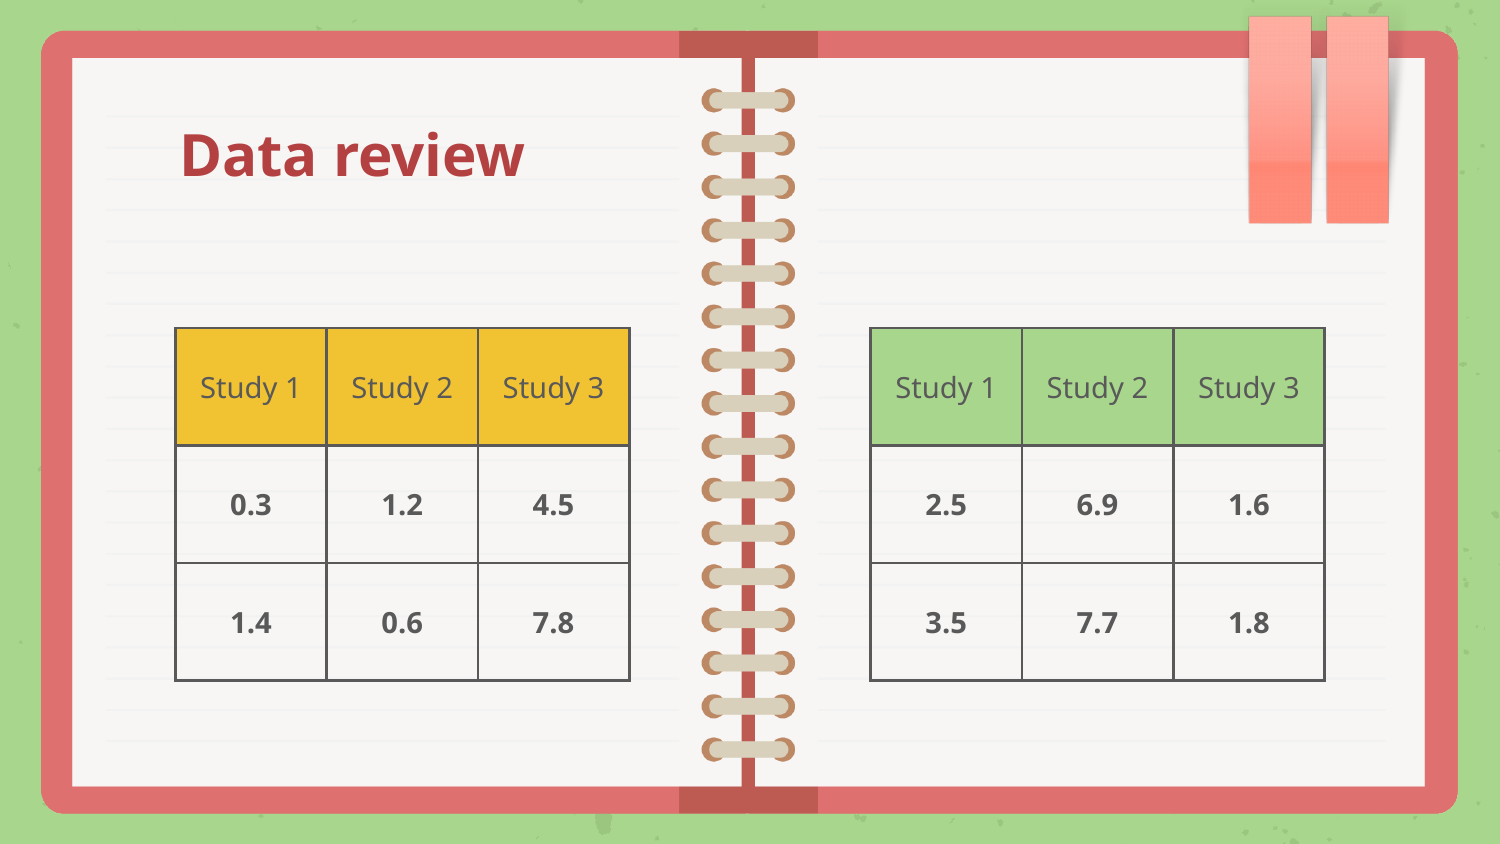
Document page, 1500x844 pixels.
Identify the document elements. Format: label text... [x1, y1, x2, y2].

table_cell 4.5 [479, 447, 628, 562]
table_header Study 1 [872, 329, 1021, 444]
table_header Study 2 [1023, 329, 1172, 444]
table_header Study 2 [328, 329, 477, 444]
table_cell 2.5 [872, 447, 1021, 562]
table_header Study 1 [177, 329, 325, 444]
picture [41, 0, 1458, 814]
table_cell 1.6 [1175, 447, 1323, 562]
table_cell 1.4 [177, 564, 325, 679]
title Data review [164, 116, 559, 344]
table_cell 0.6 [328, 564, 477, 679]
table_cell 6.9 [1023, 447, 1172, 562]
table_cell 7.7 [1023, 564, 1172, 679]
table_cell 1.2 [328, 447, 477, 562]
table_header Study 3 [479, 329, 628, 444]
table_cell 1.8 [1175, 564, 1323, 679]
table_cell 3.5 [872, 564, 1021, 679]
table_cell 7.8 [479, 564, 628, 679]
table_header Study 3 [1175, 329, 1323, 444]
table_cell 0.3 [177, 447, 325, 562]
